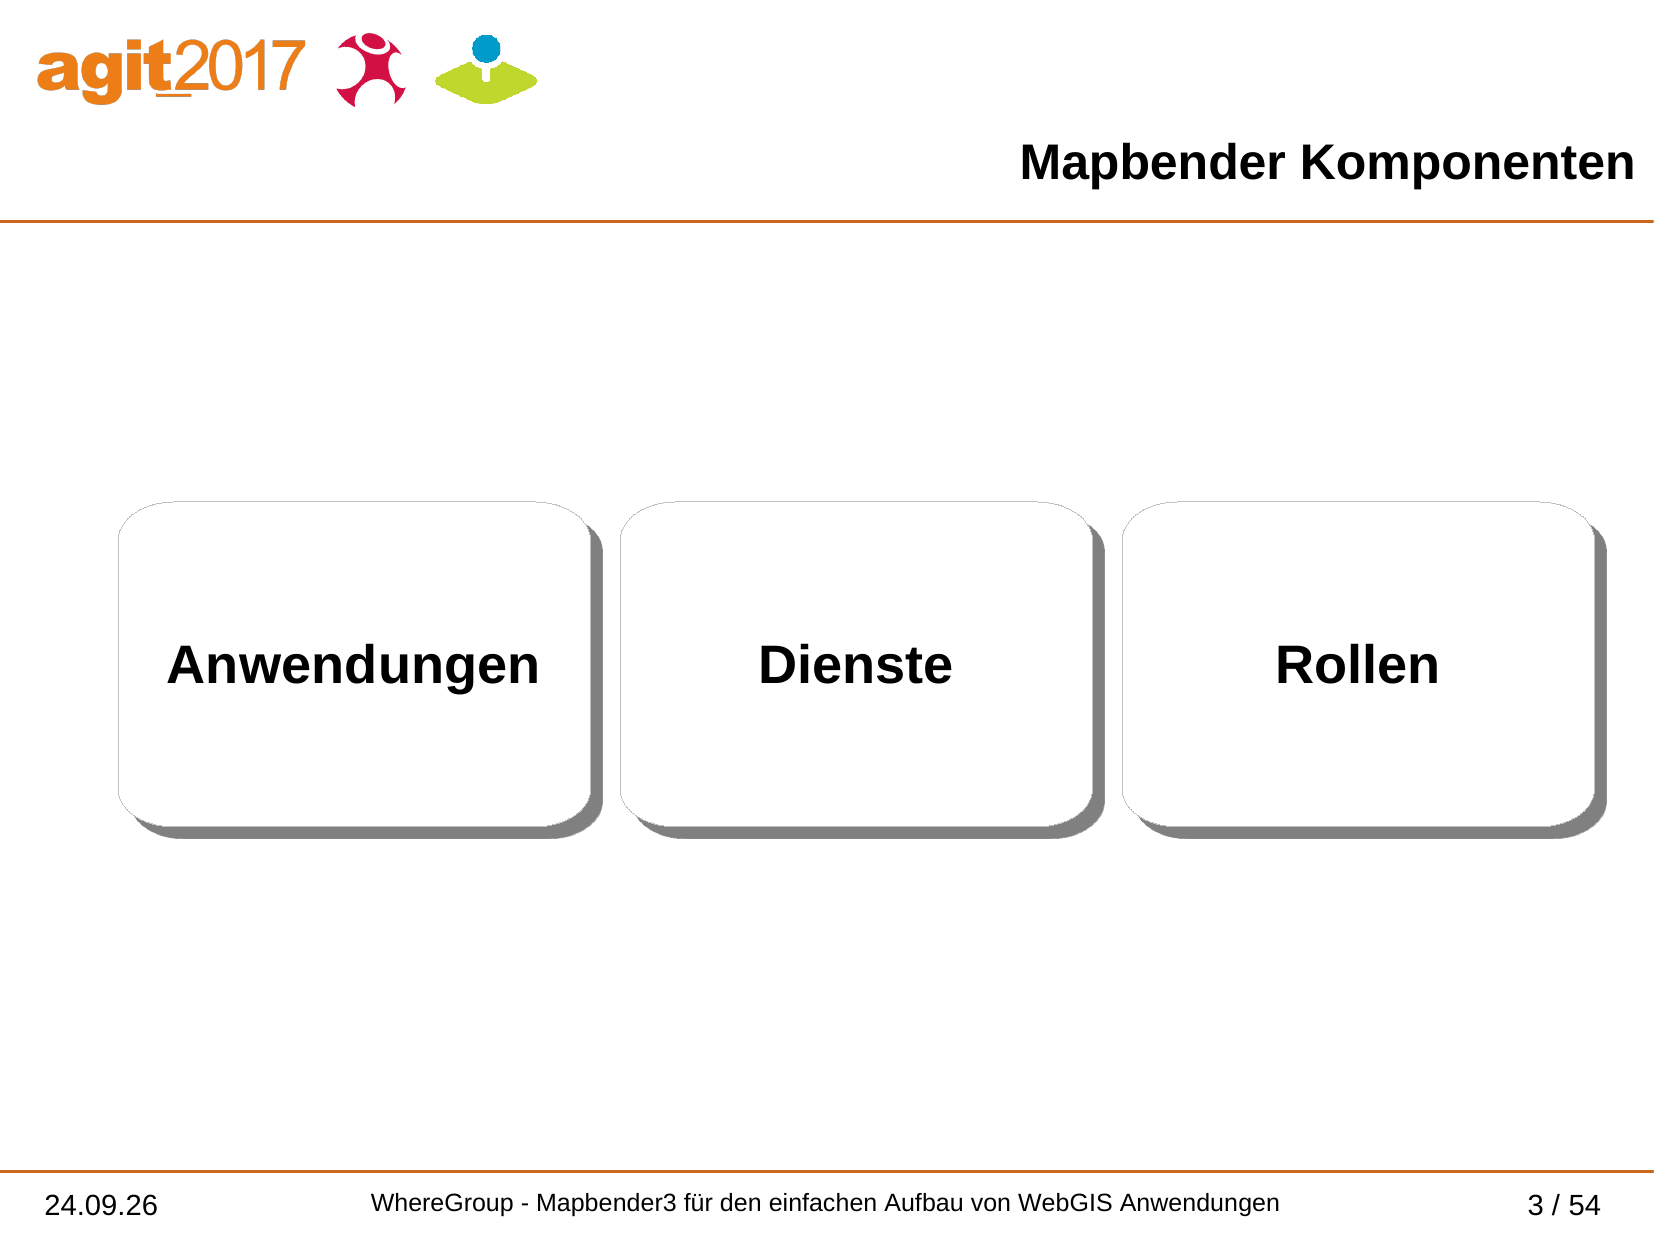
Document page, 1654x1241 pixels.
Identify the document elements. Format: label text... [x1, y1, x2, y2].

text_box Rollen [1122, 501, 1595, 827]
picture [35, 23, 308, 107]
text_box Anwendungen [118, 501, 591, 827]
title Mapbender Komponenten [147, 88, 1636, 237]
text_box Dienste [620, 501, 1093, 827]
picture [435, 35, 538, 88]
